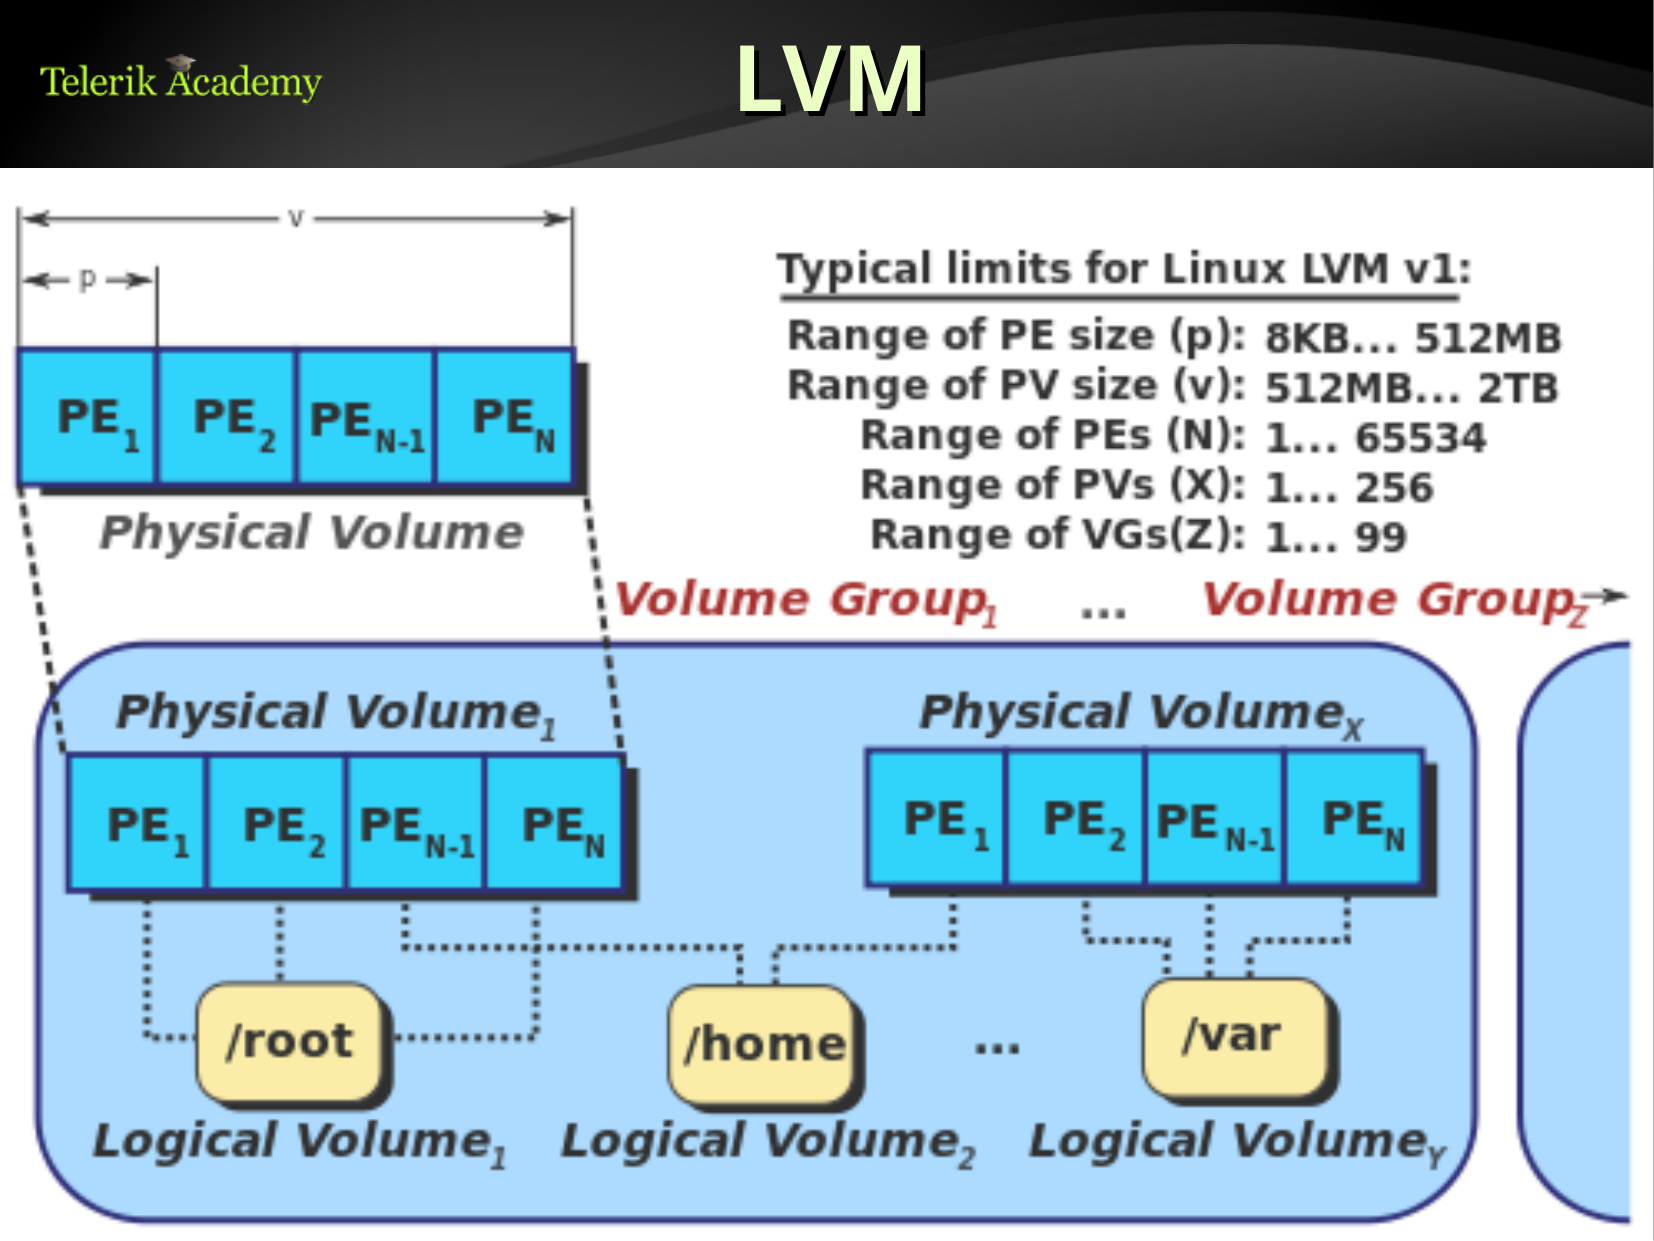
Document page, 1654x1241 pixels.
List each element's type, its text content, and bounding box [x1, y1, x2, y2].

picture [0, 0, 1654, 1241]
title LVM [86, 0, 1576, 168]
